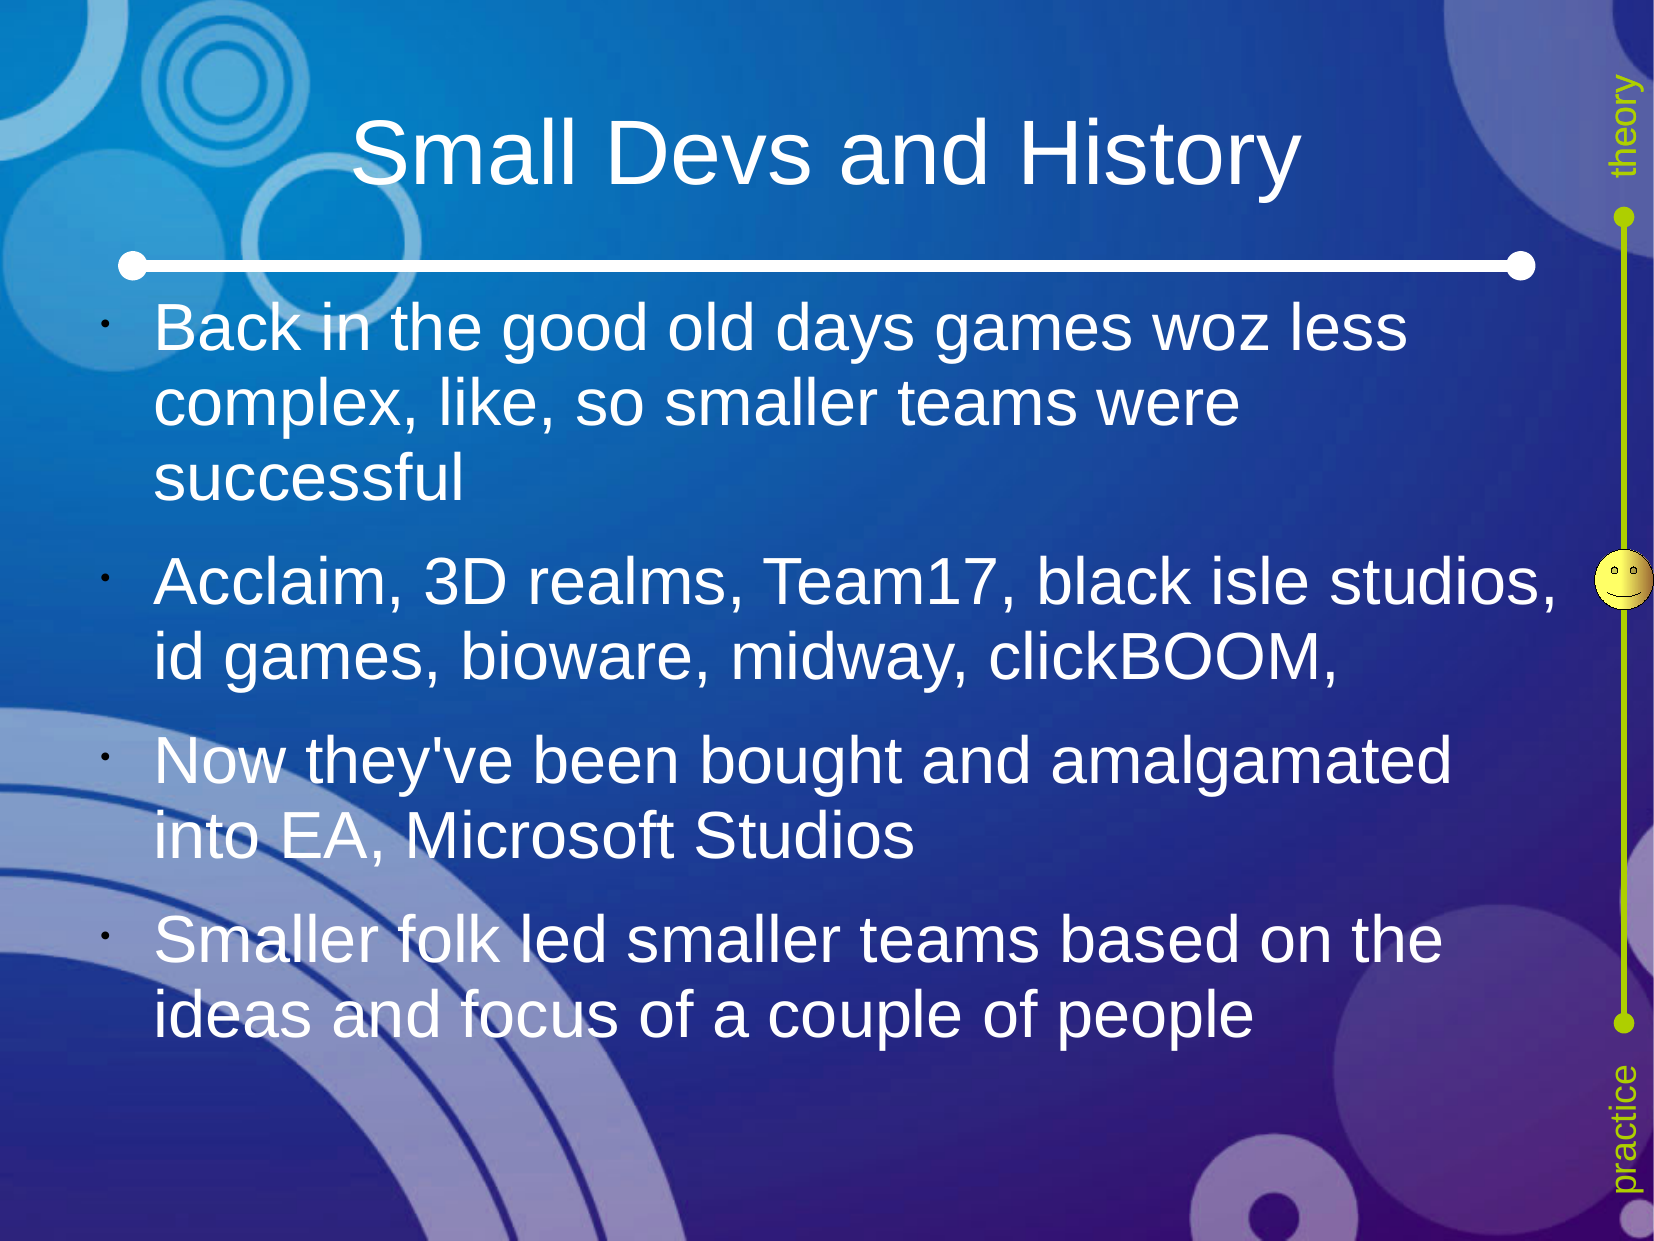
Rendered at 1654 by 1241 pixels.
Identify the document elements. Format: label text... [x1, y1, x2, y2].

title Small Devs and History [82, 56, 1571, 250]
list Back in the good old days games woz less complex, like, so smaller teams were successful Acclaim, 3D realms, Team17, black isle studios, id games, bioware, midway, clickBOOM, Now they've been bought and amalgamated into EA, Microsoft Studios Smaller folk led smaller teams based on the ideas and focus of a couple of people [82, 290, 1571, 1094]
picture [0, 0, 1654, 1241]
text_box [1594, 549, 1654, 610]
